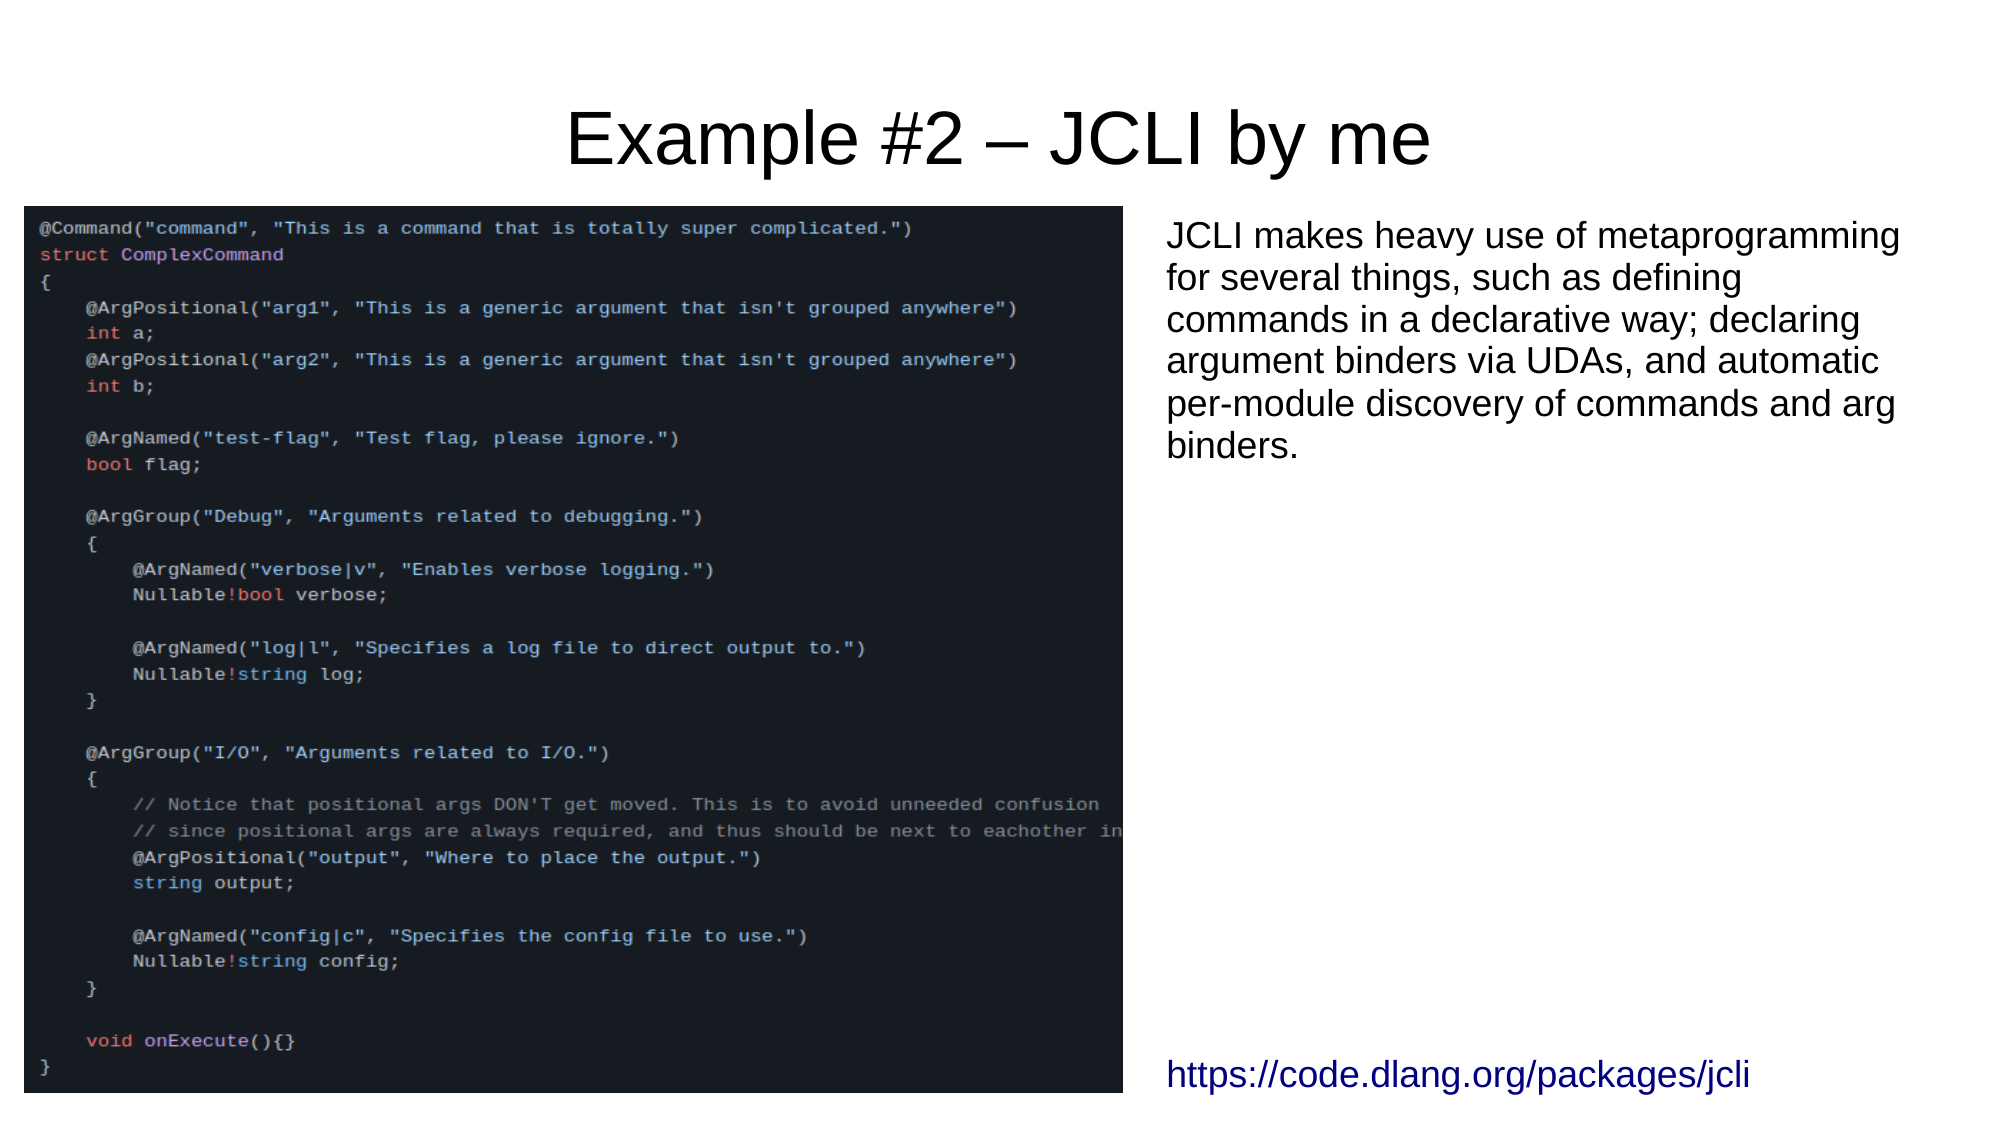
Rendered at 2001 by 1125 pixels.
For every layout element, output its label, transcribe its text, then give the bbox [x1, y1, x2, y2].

text_box JCLI makes heavy use of metaprogramming for several things, such as defining commands in a declarative way; declaring argument binders via UDAs, and automatic per-module discovery of commands and arg binders. https://code.dlang.org/packages/jcli [1151, 206, 1949, 1125]
picture [24, 206, 1123, 1093]
title Example #2 – JCLI by me [99, 44, 1900, 233]
